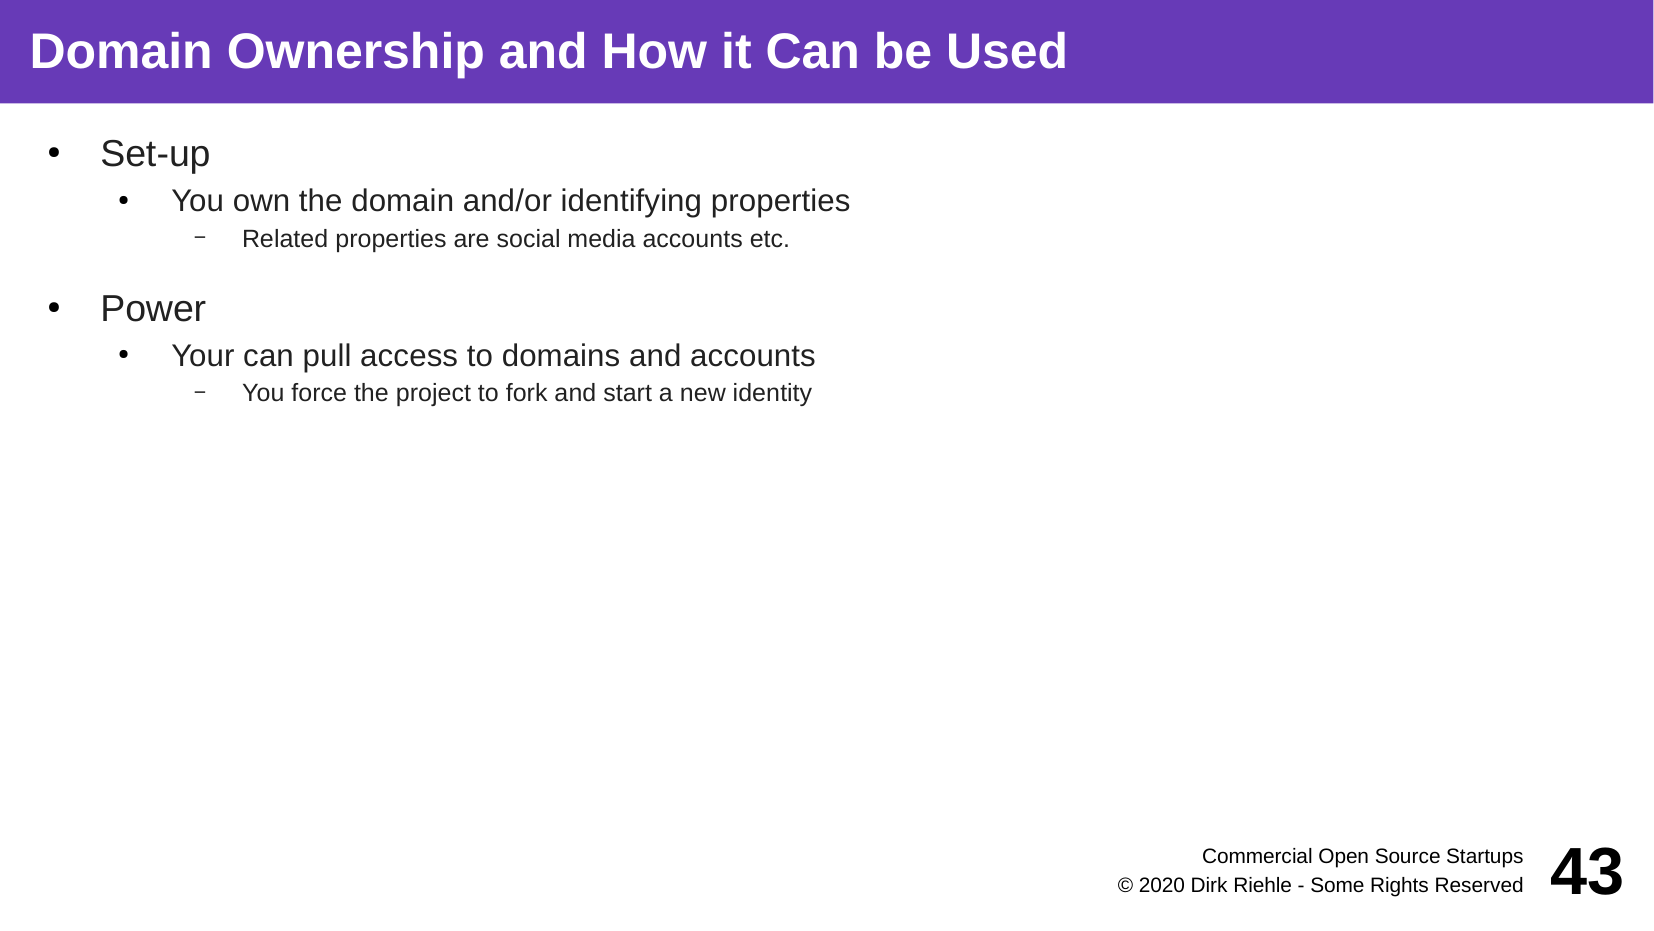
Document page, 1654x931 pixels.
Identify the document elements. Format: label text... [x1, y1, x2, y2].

title Domain Ownership and How it Can be Used [0, 0, 1654, 104]
list Set-up You own the domain and/or identifying properties Related properties are social media accounts etc. Power Your can pull access to domains and accounts You force the project to fork and start a new identity [29, 132, 1625, 813]
